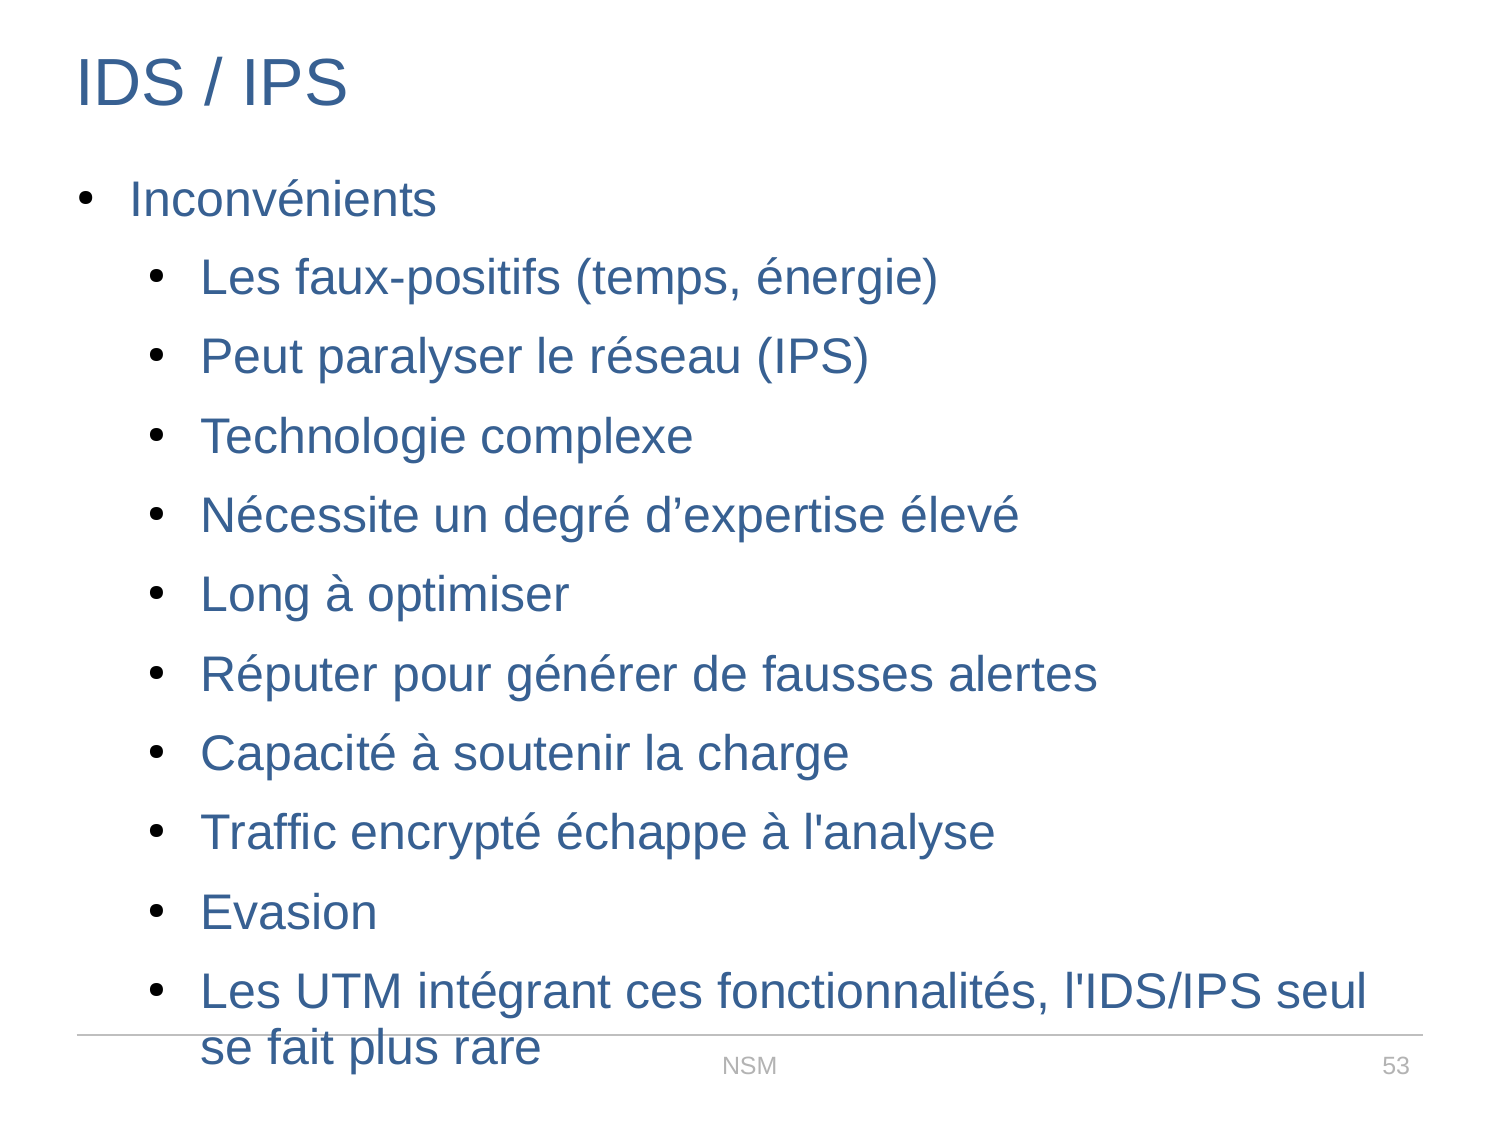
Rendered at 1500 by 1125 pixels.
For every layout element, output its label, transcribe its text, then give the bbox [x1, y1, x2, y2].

list Inconvénients Les faux-positifs (temps, énergie) Peut paralyser le réseau (IPS) Technologie complexe Nécessite un degré d’expertise élevé Long à optimiser Réputer pour générer de fausses alertes Capacité à soutenir la charge Traffic encrypté échappe à l'analyse Evasion Les UTM intégrant ces fonctionnalités, l'IDS/IPS seul se fait plus rare [59, 171, 1409, 1080]
title IDS / IPS [75, 45, 1425, 233]
